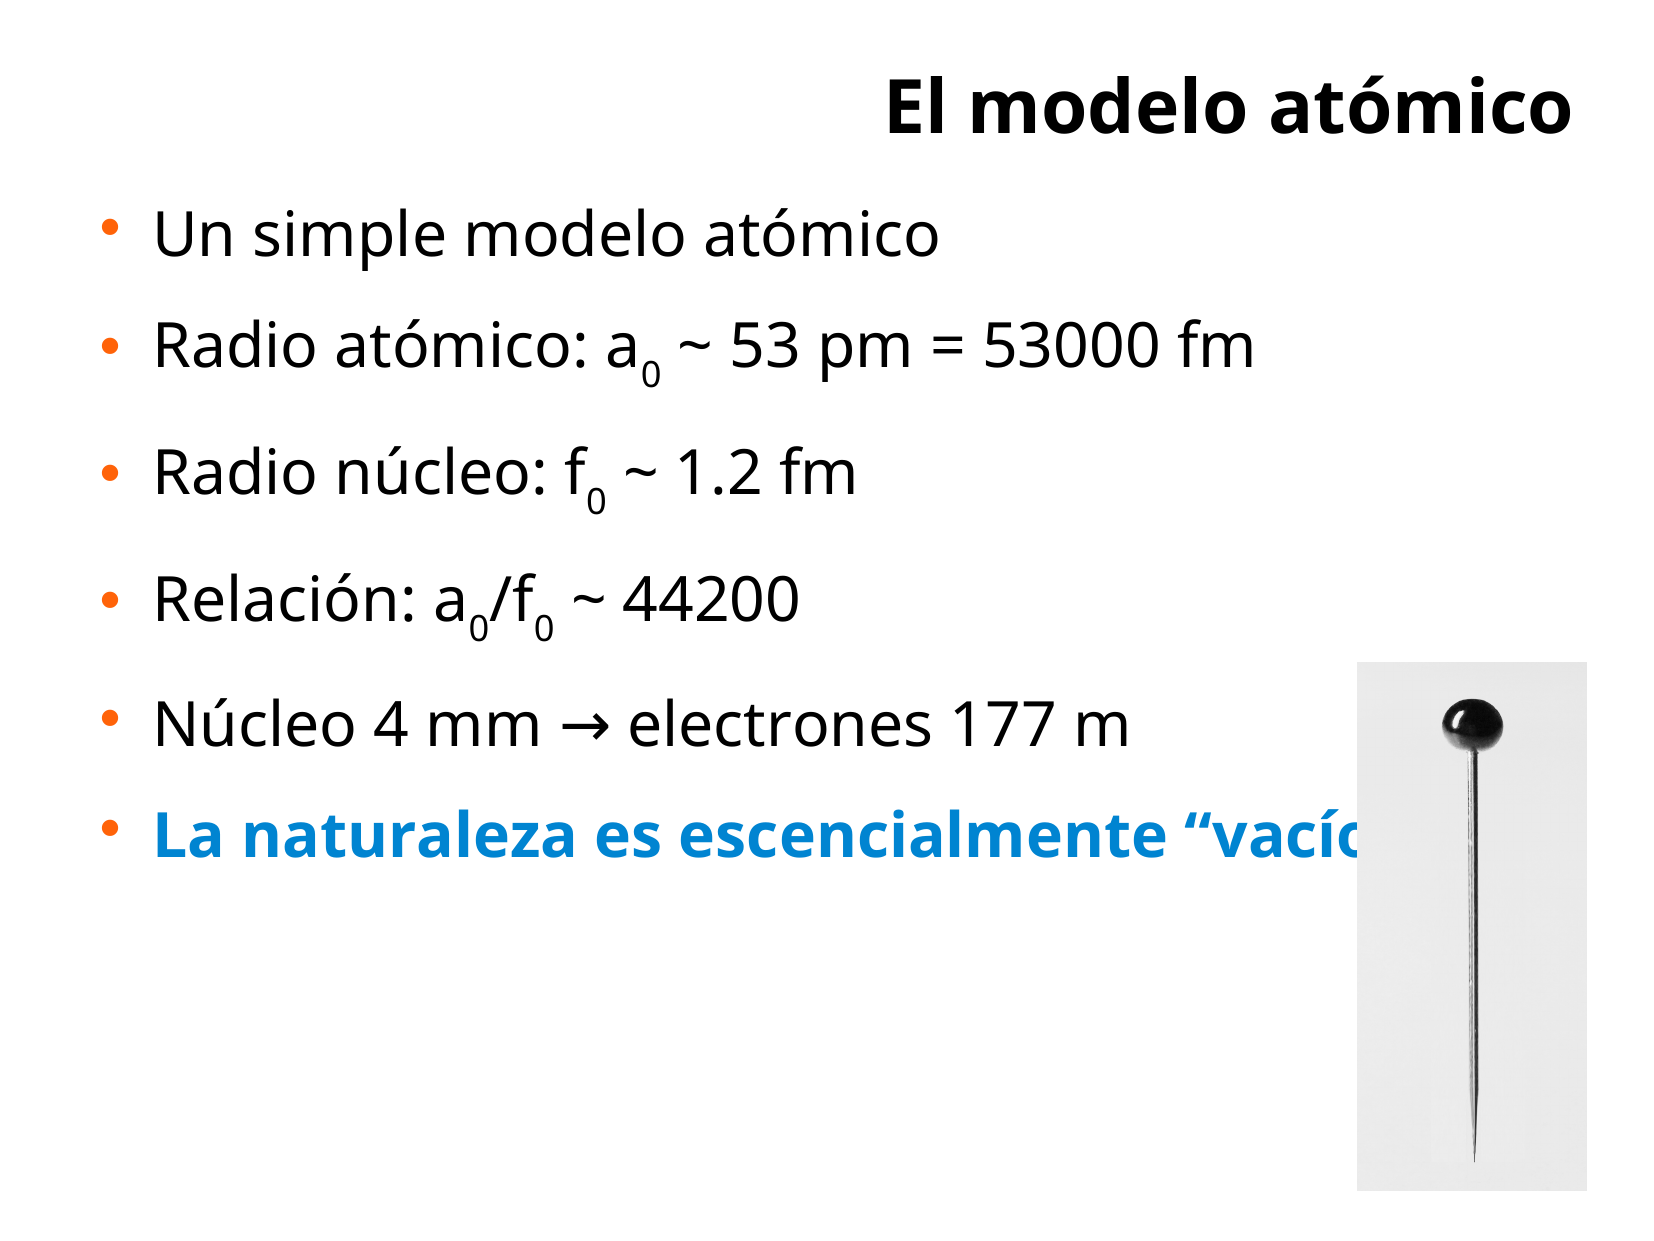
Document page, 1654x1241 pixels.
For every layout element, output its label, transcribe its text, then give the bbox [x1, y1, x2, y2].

list Un simple modelo atómico Radio atómico: a0 ~ 53 pm = 53000 fm Radio núcleo: f0 ~ 1.2 fm Relación: a0/f0 ~ 44200 Núcleo 4 mm → electrones 177 m La naturaleza es escencialmente “vacío” [82, 187, 1571, 1007]
title El modelo atómico [86, 49, 1575, 151]
picture [1357, 662, 1587, 1191]
